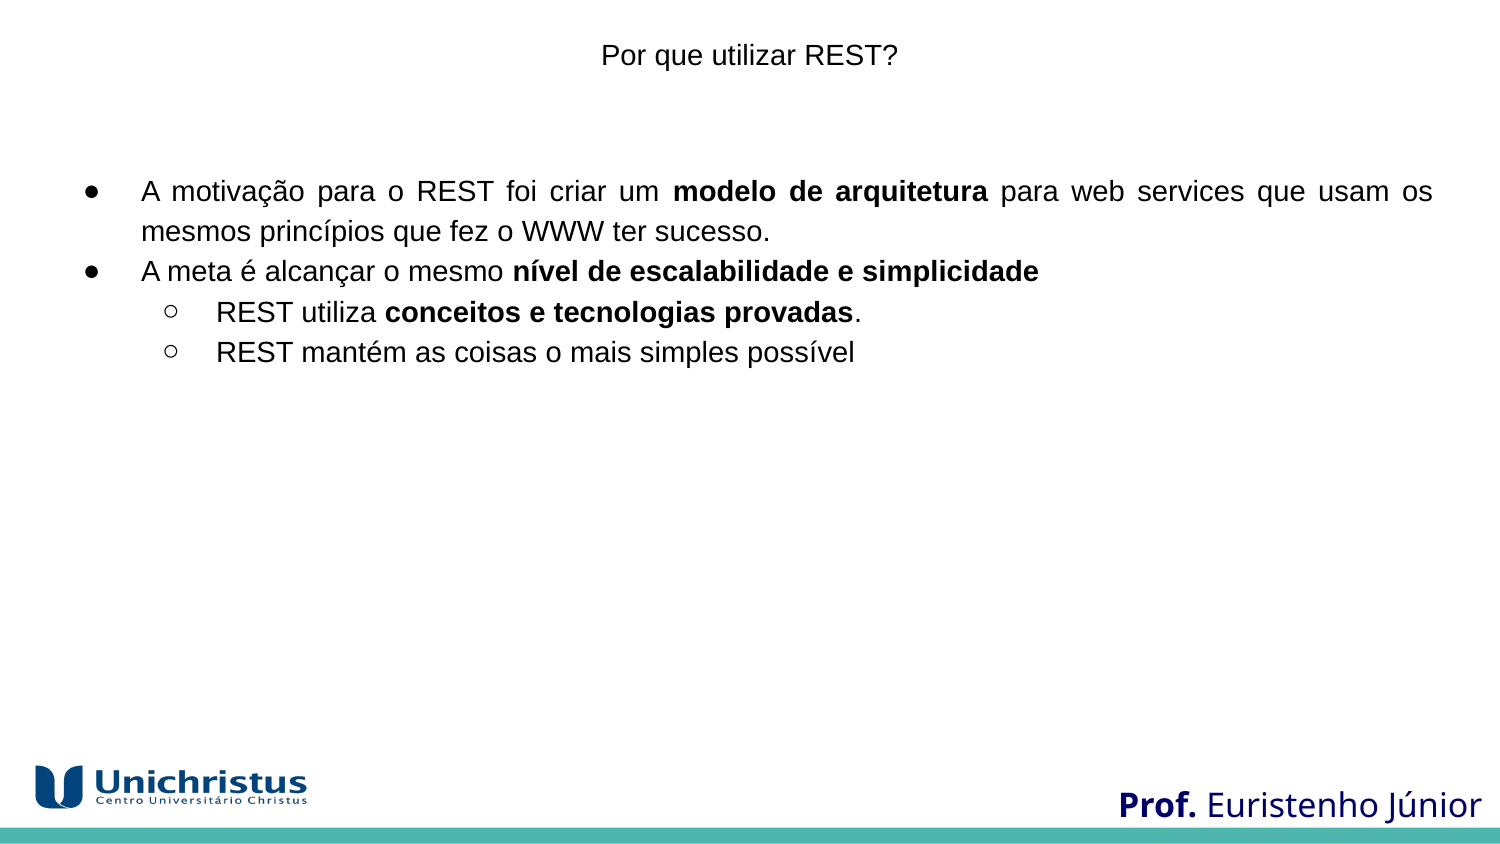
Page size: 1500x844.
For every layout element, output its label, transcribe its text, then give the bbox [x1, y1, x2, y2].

text_box Prof. Euristenho Júnior [1103, 773, 1500, 829]
title Por que utilizar REST? [51, 20, 1449, 137]
list A motivação para o REST foi criar um modelo de arquitetura para web services que usam os mesmos princípios que fez o WWW ter sucesso. A meta é alcançar o mesmo nível de escalabilidade e simplicidade REST utiliza conceitos e tecnologias provadas. REST mantém as coisas o mais simples possível [51, 152, 1449, 750]
picture [31, 763, 311, 810]
